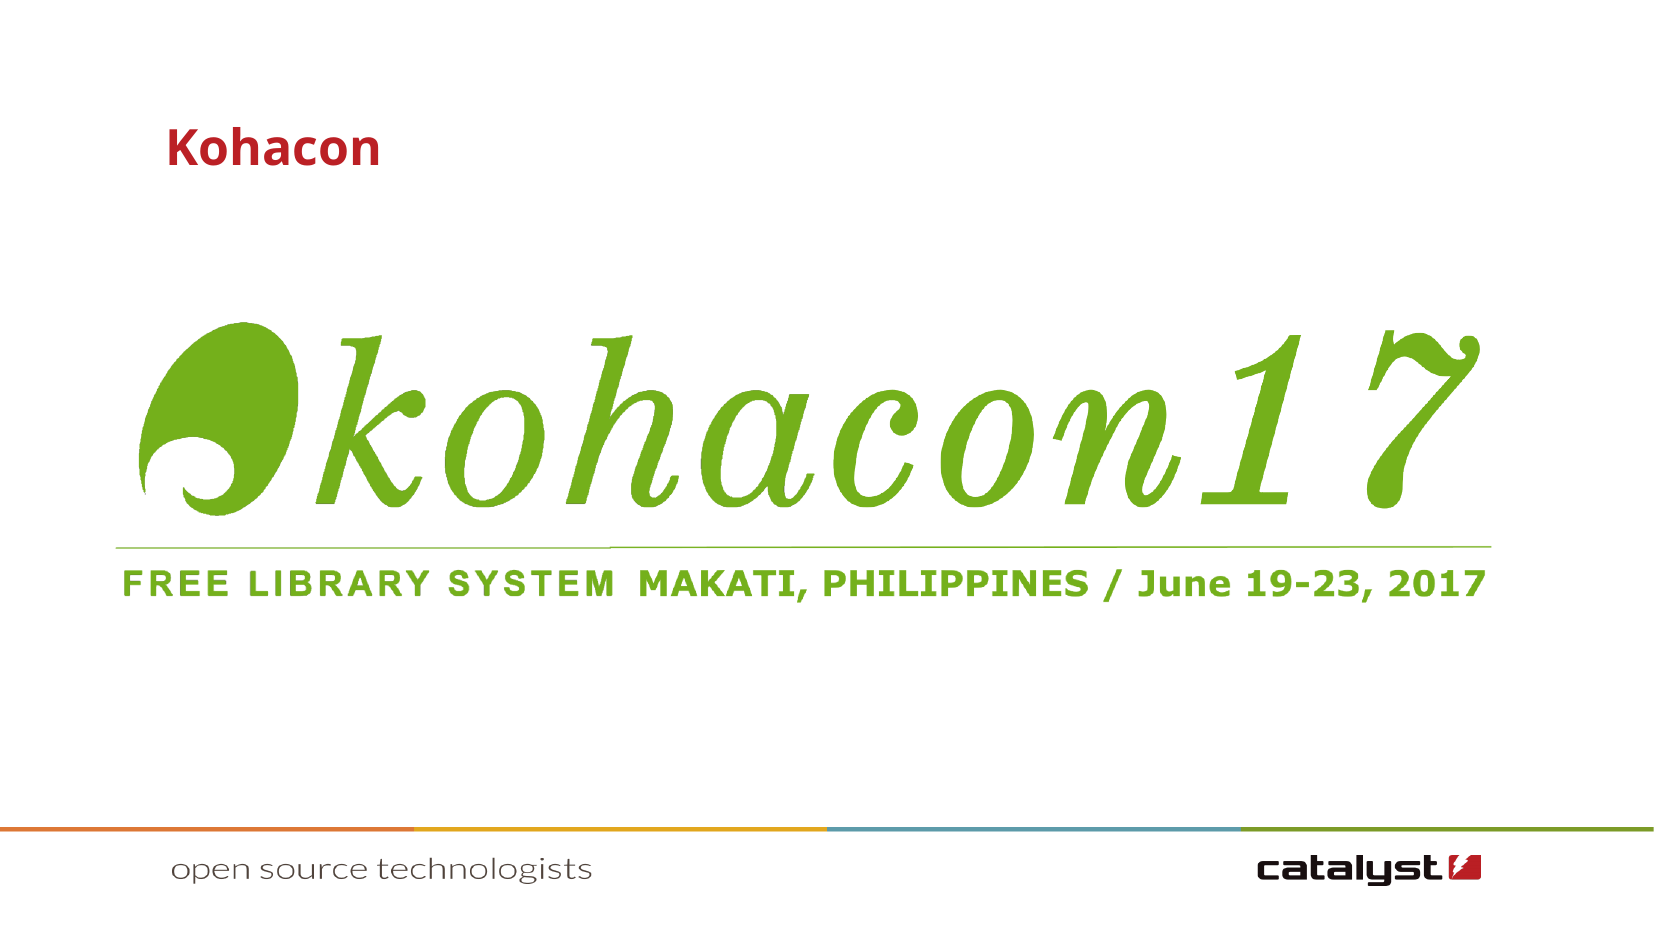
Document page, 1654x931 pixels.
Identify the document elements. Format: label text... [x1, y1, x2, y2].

picture [70, 270, 1528, 697]
picture [0, 827, 1654, 886]
title Kohacon [165, 68, 1489, 224]
